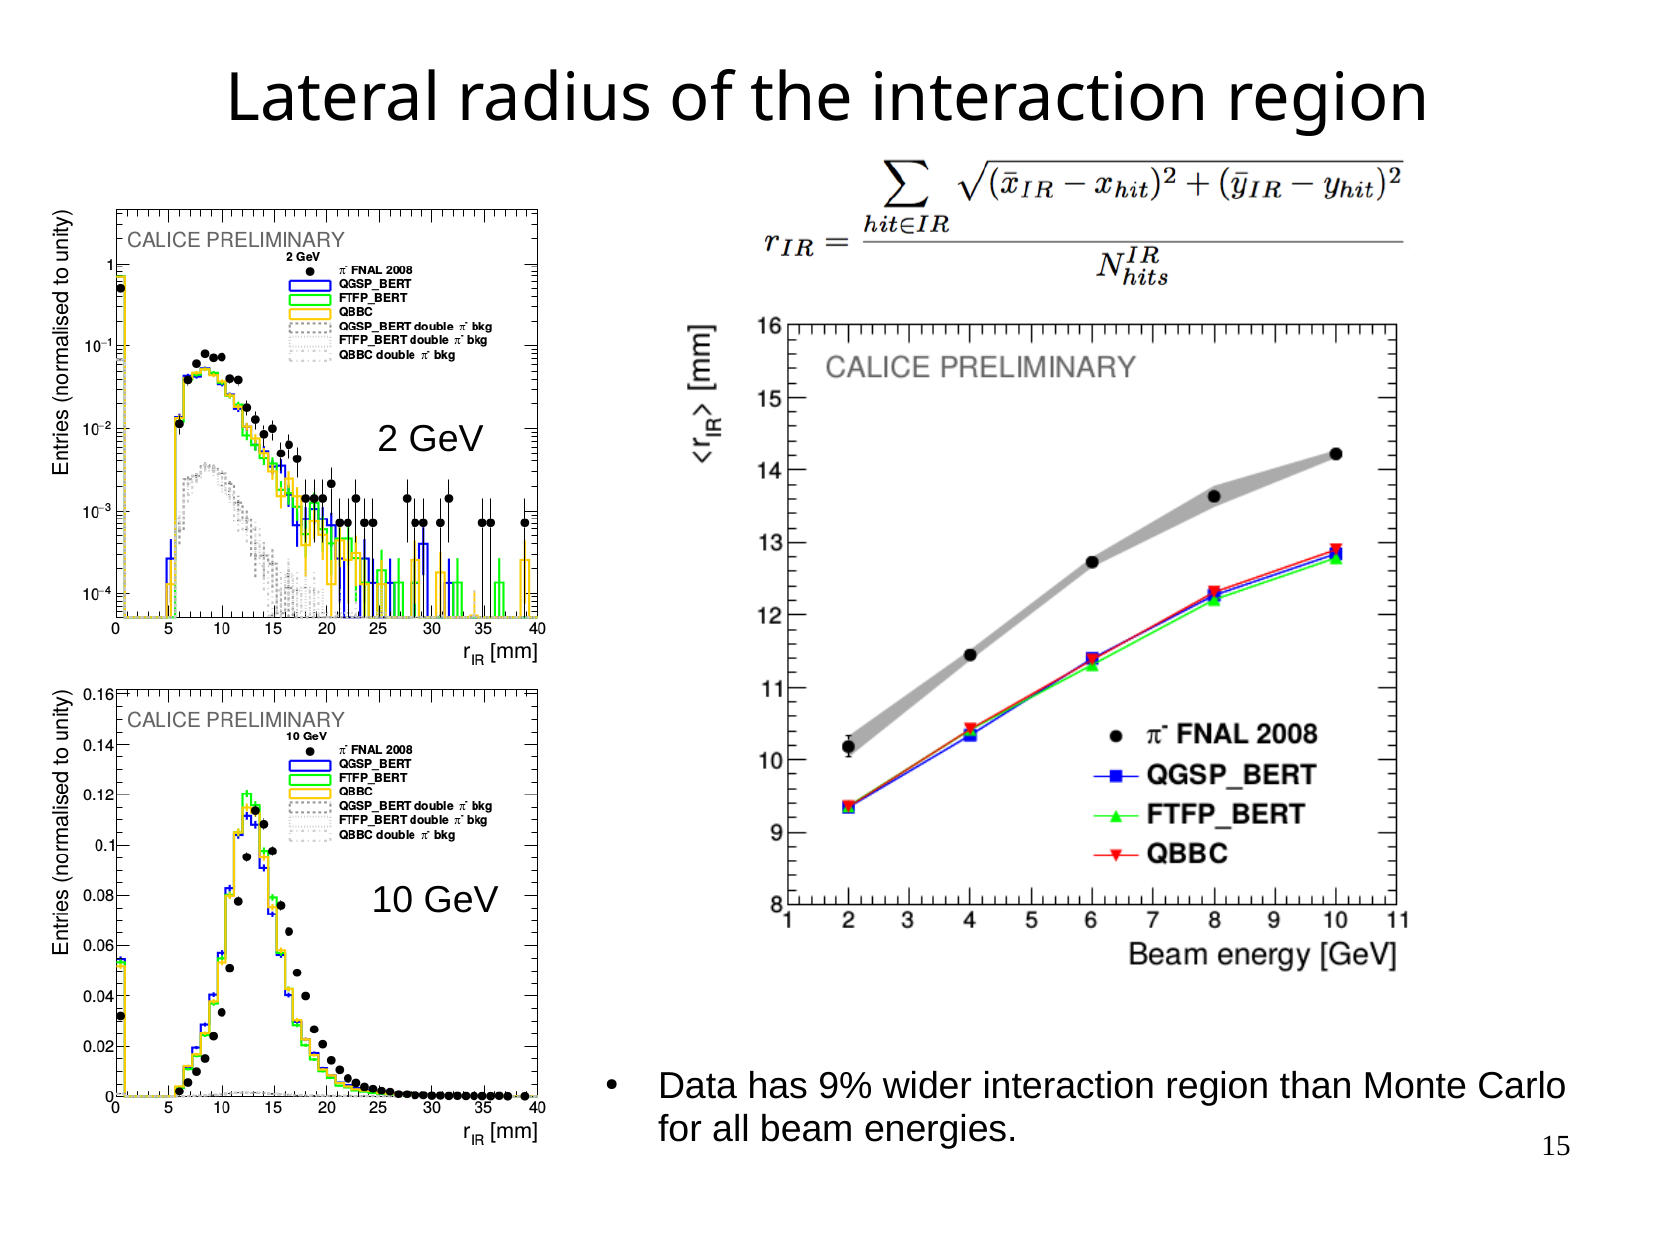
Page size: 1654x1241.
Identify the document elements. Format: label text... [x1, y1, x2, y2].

title Lateral radius of the interaction region [85, 52, 1571, 138]
text_box 10 GeV [356, 870, 514, 928]
list Data has 9% wider interaction region than Monte Carlo for all beam energies. [587, 1064, 1571, 1224]
picture [48, 176, 573, 1145]
text_box 2 GeV [362, 410, 499, 468]
picture [677, 137, 1426, 973]
